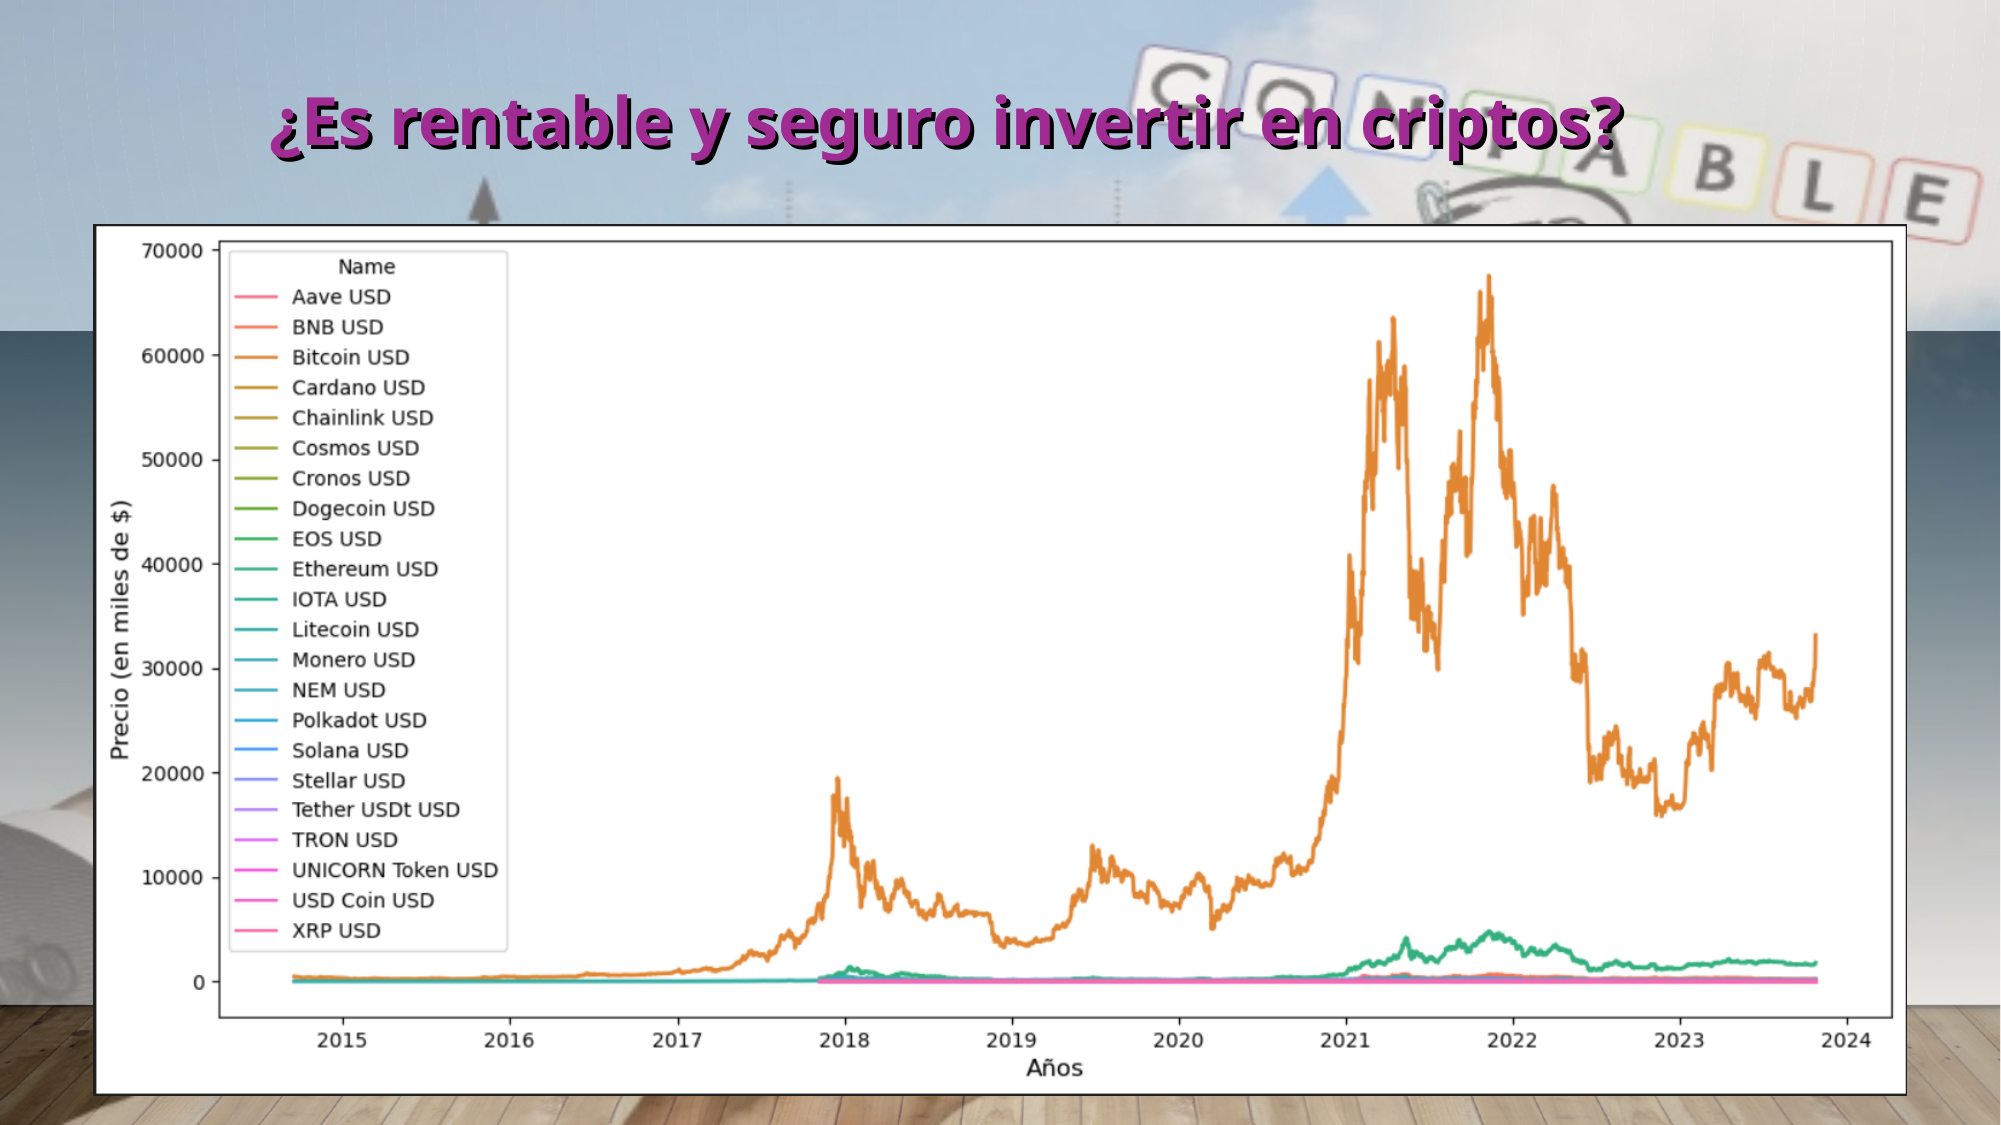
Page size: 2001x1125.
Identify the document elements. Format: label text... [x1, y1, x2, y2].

text_box ¿Es rentable y seguro invertir en criptos? [255, 71, 1638, 166]
picture [0, 0, 2000, 1125]
